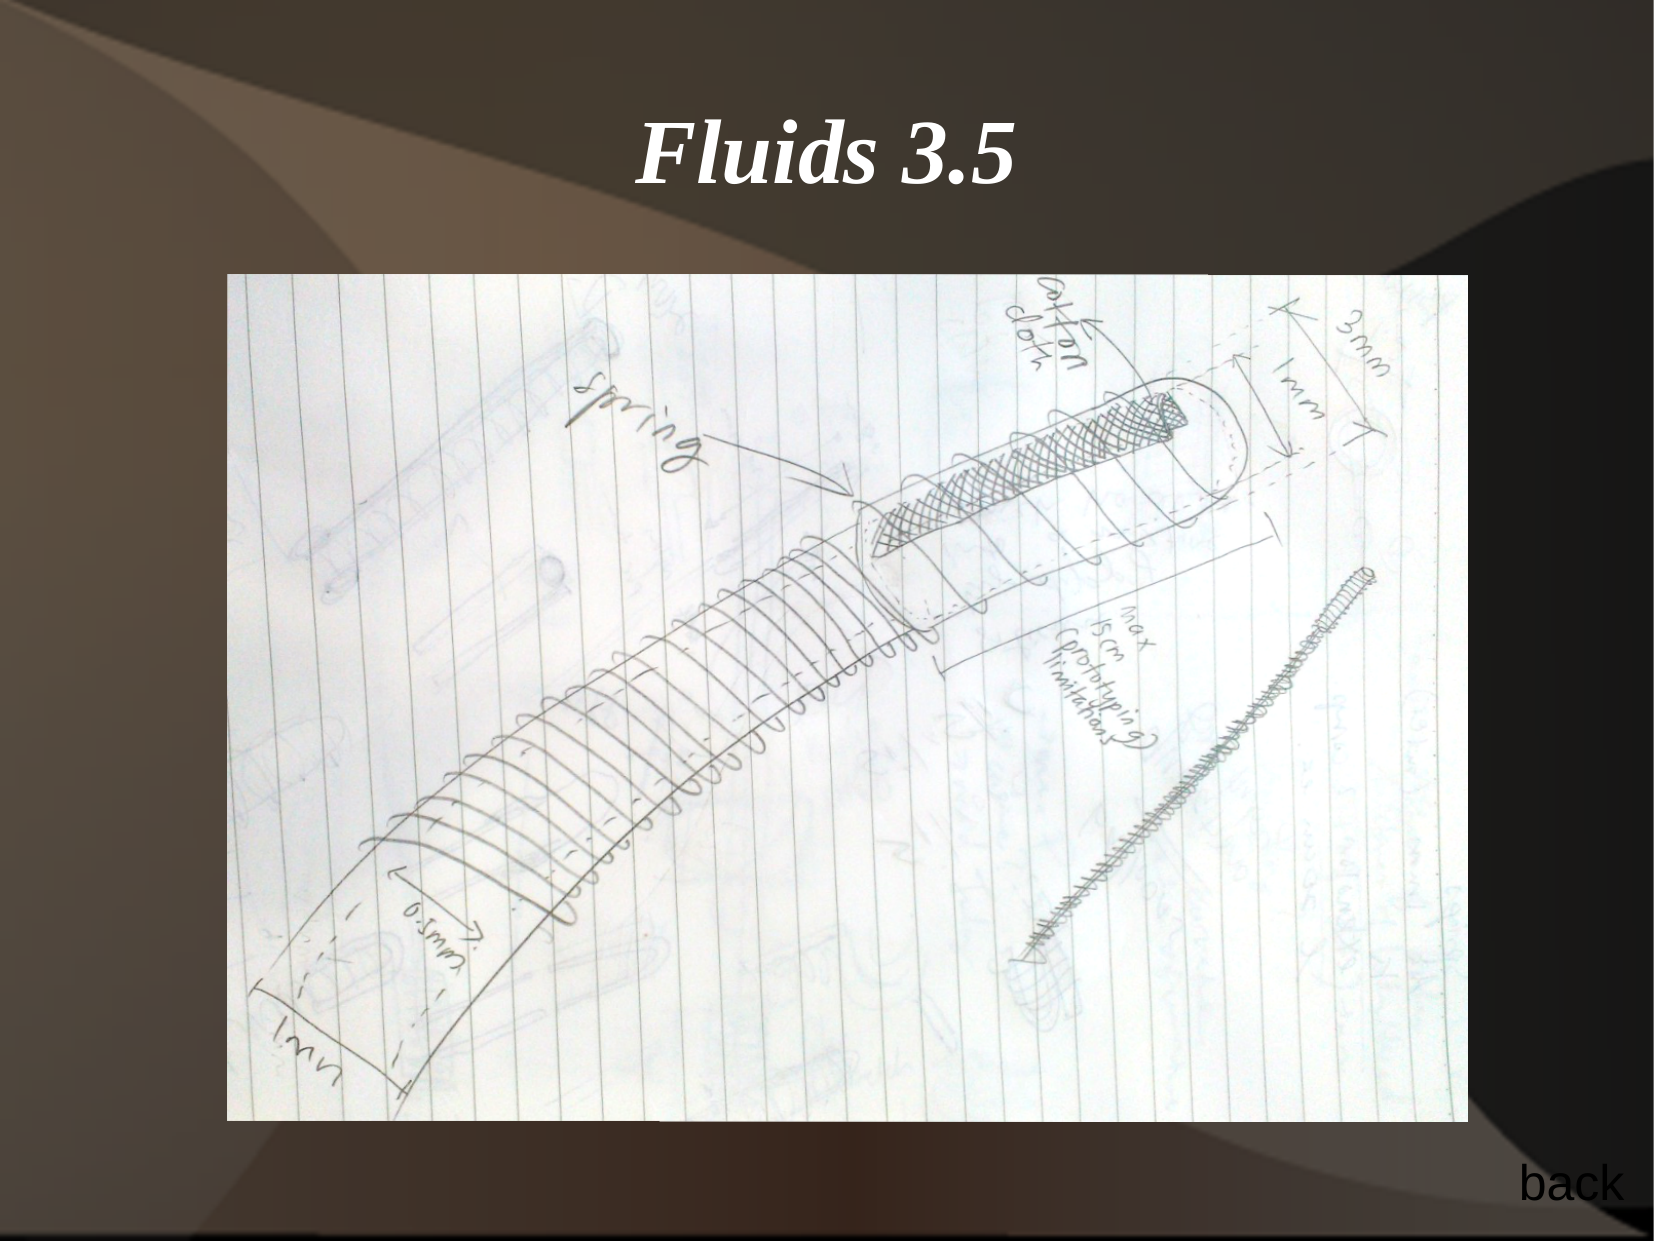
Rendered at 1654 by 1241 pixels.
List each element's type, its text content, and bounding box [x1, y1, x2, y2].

picture [0, 0, 1654, 1241]
title Fluids 3.5 [82, 49, 1571, 257]
text_box back [1519, 1155, 1625, 1211]
